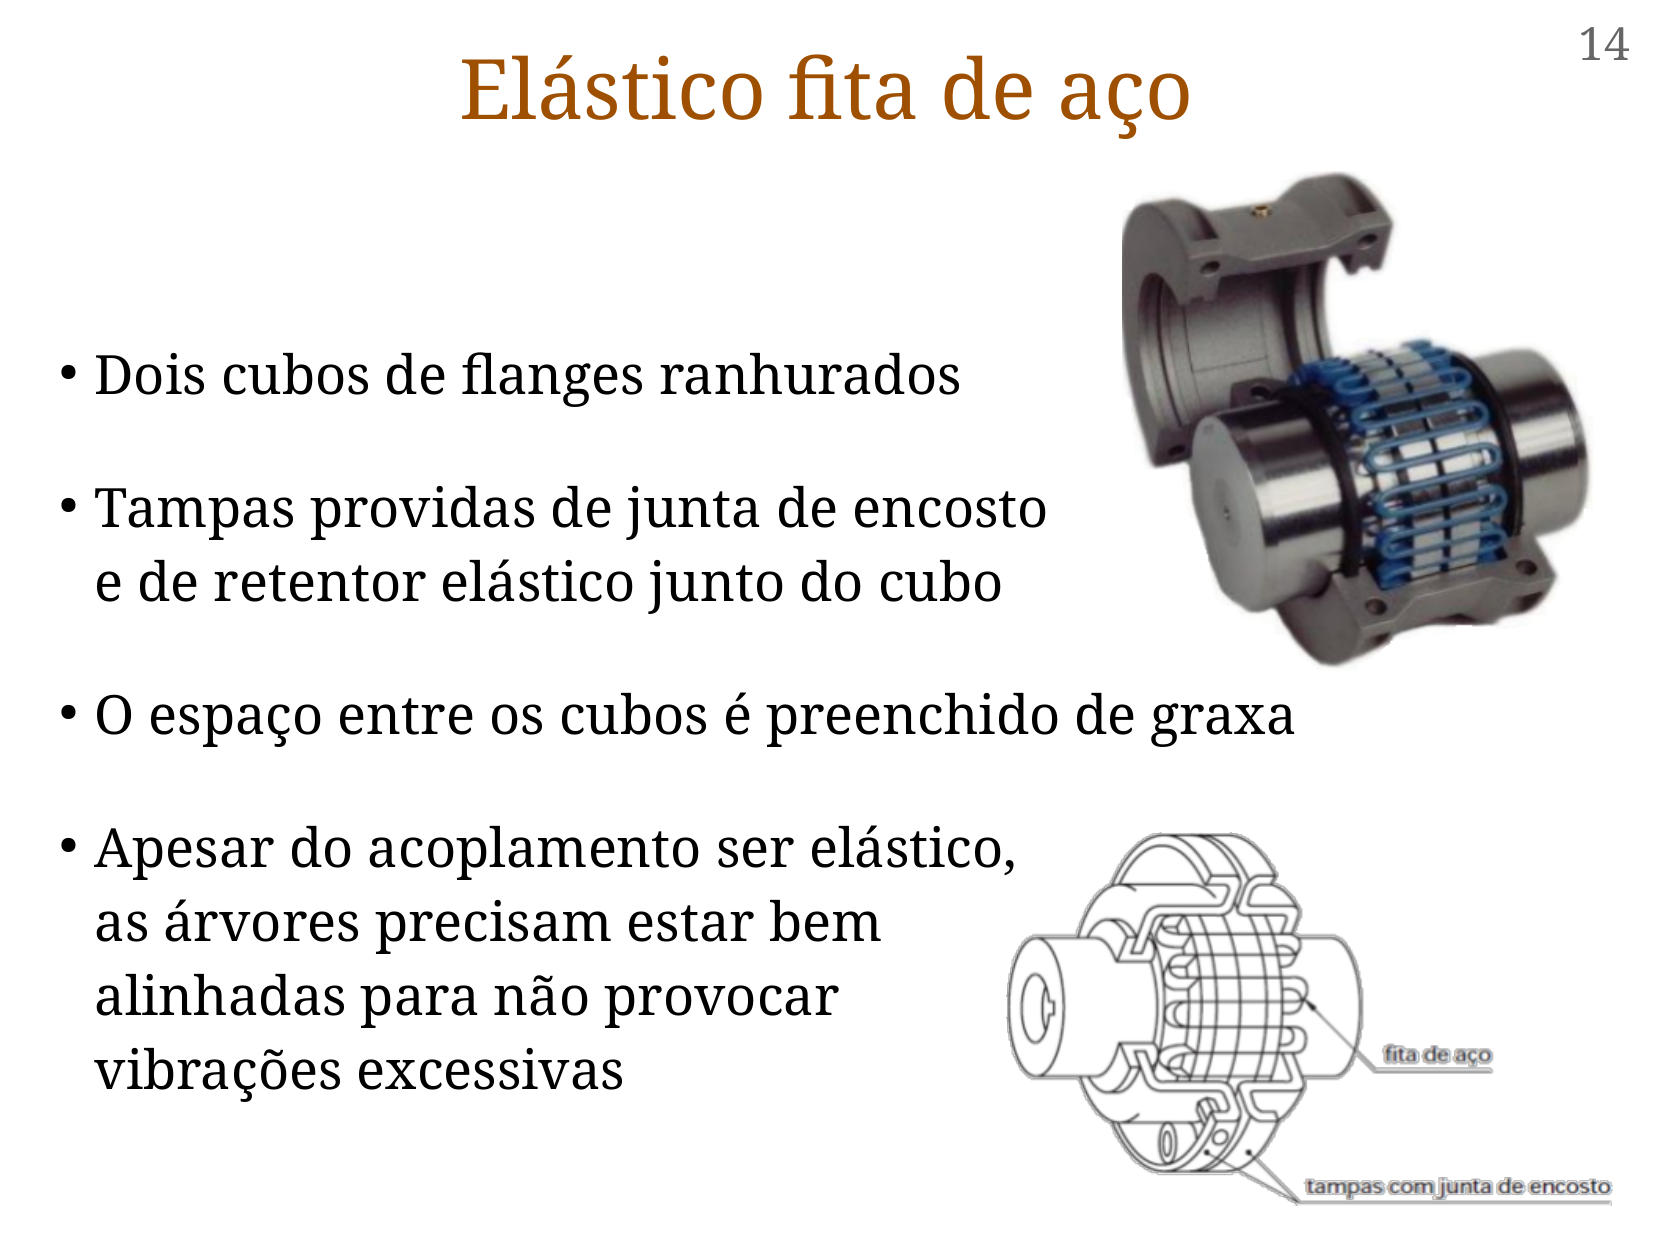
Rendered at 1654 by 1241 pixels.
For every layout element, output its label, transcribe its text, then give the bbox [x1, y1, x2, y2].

list Dois cubos de flanges ranhurados Tampas providas de junta de encosto e de retentor elástico junto do cubo O espaço entre os cubos é preenchido de graxa Apesar do acoplamento ser elástico, as árvores precisam estar bem alinhadas para não provocar vibrações excessivas [59, 336, 1595, 1211]
title Elástico fita de aço [59, 29, 1595, 148]
picture [1006, 832, 1613, 1206]
picture [1122, 171, 1595, 674]
